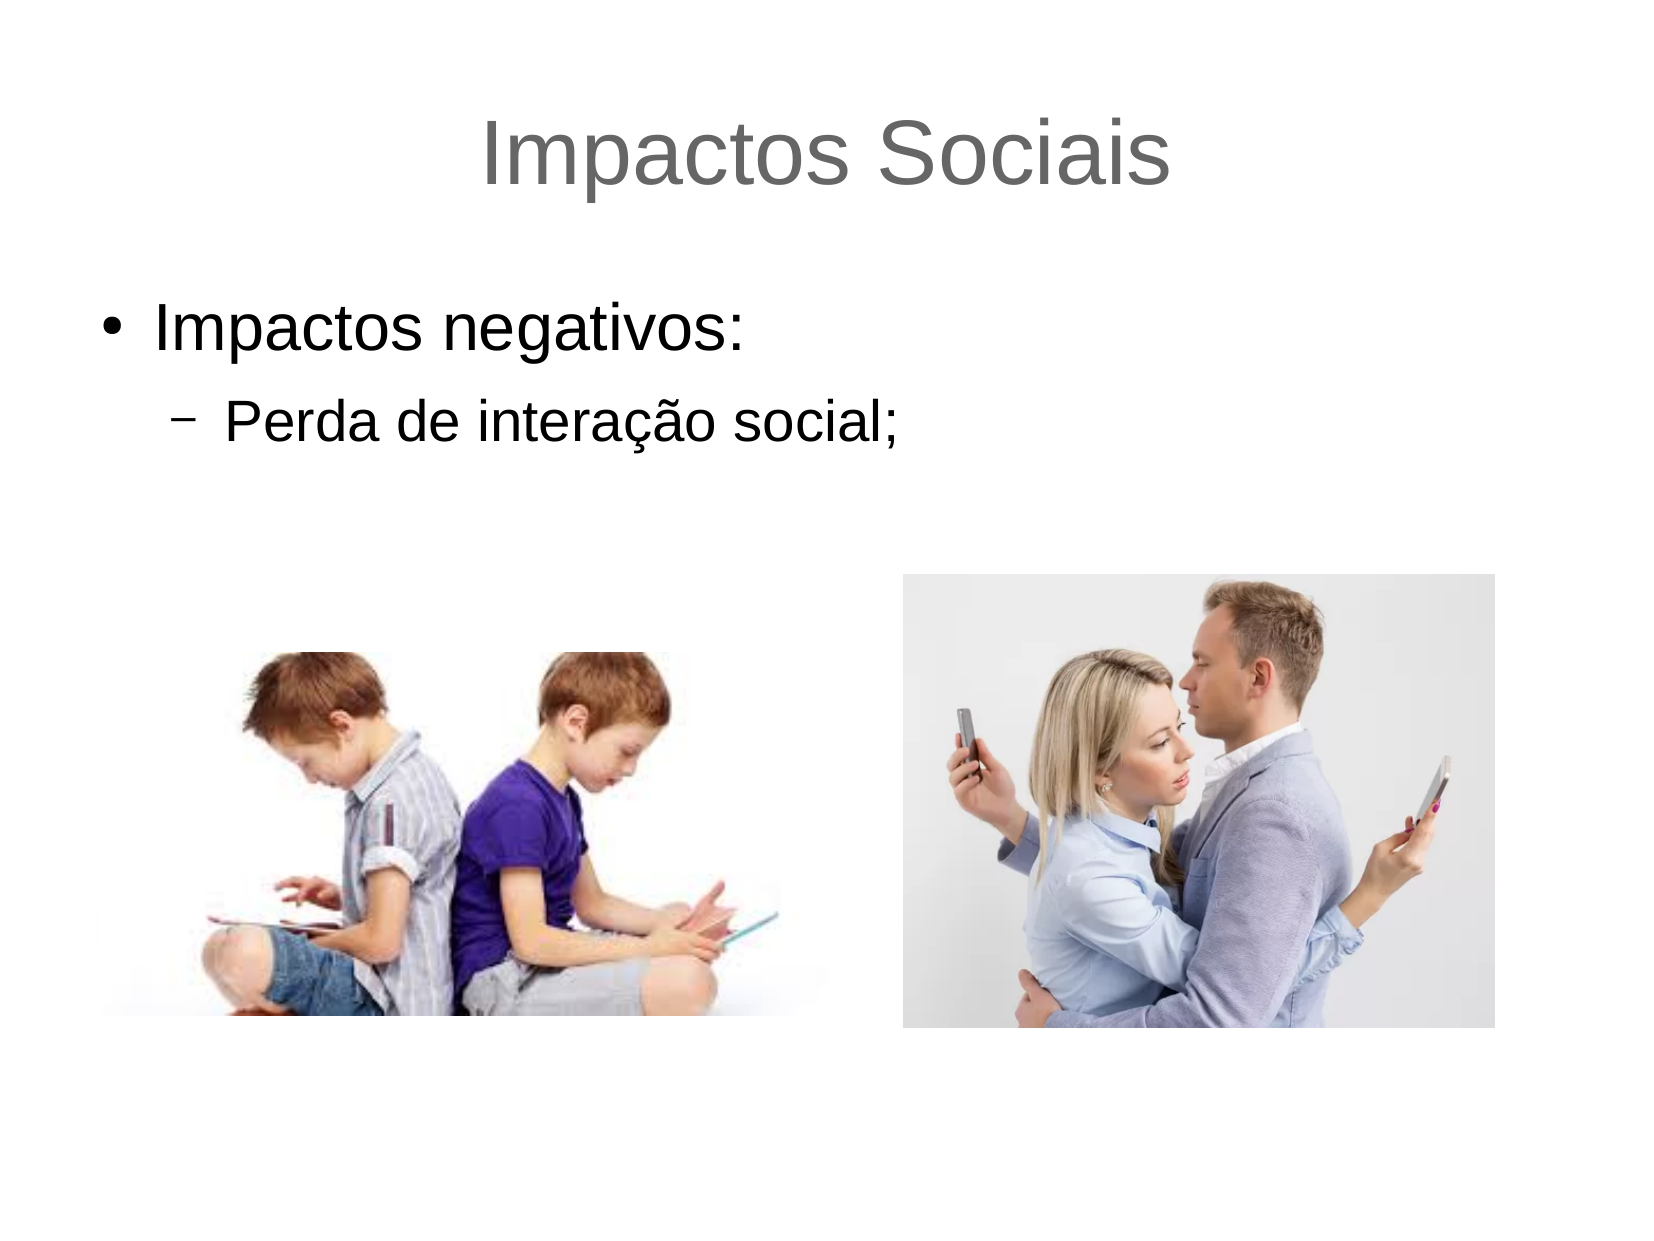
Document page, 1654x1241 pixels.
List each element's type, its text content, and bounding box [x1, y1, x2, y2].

list Impactos negativos: Perda de interação social; [82, 290, 1571, 1158]
picture [903, 574, 1495, 1028]
picture [95, 652, 839, 1016]
title Impactos Sociais [82, 49, 1571, 257]
